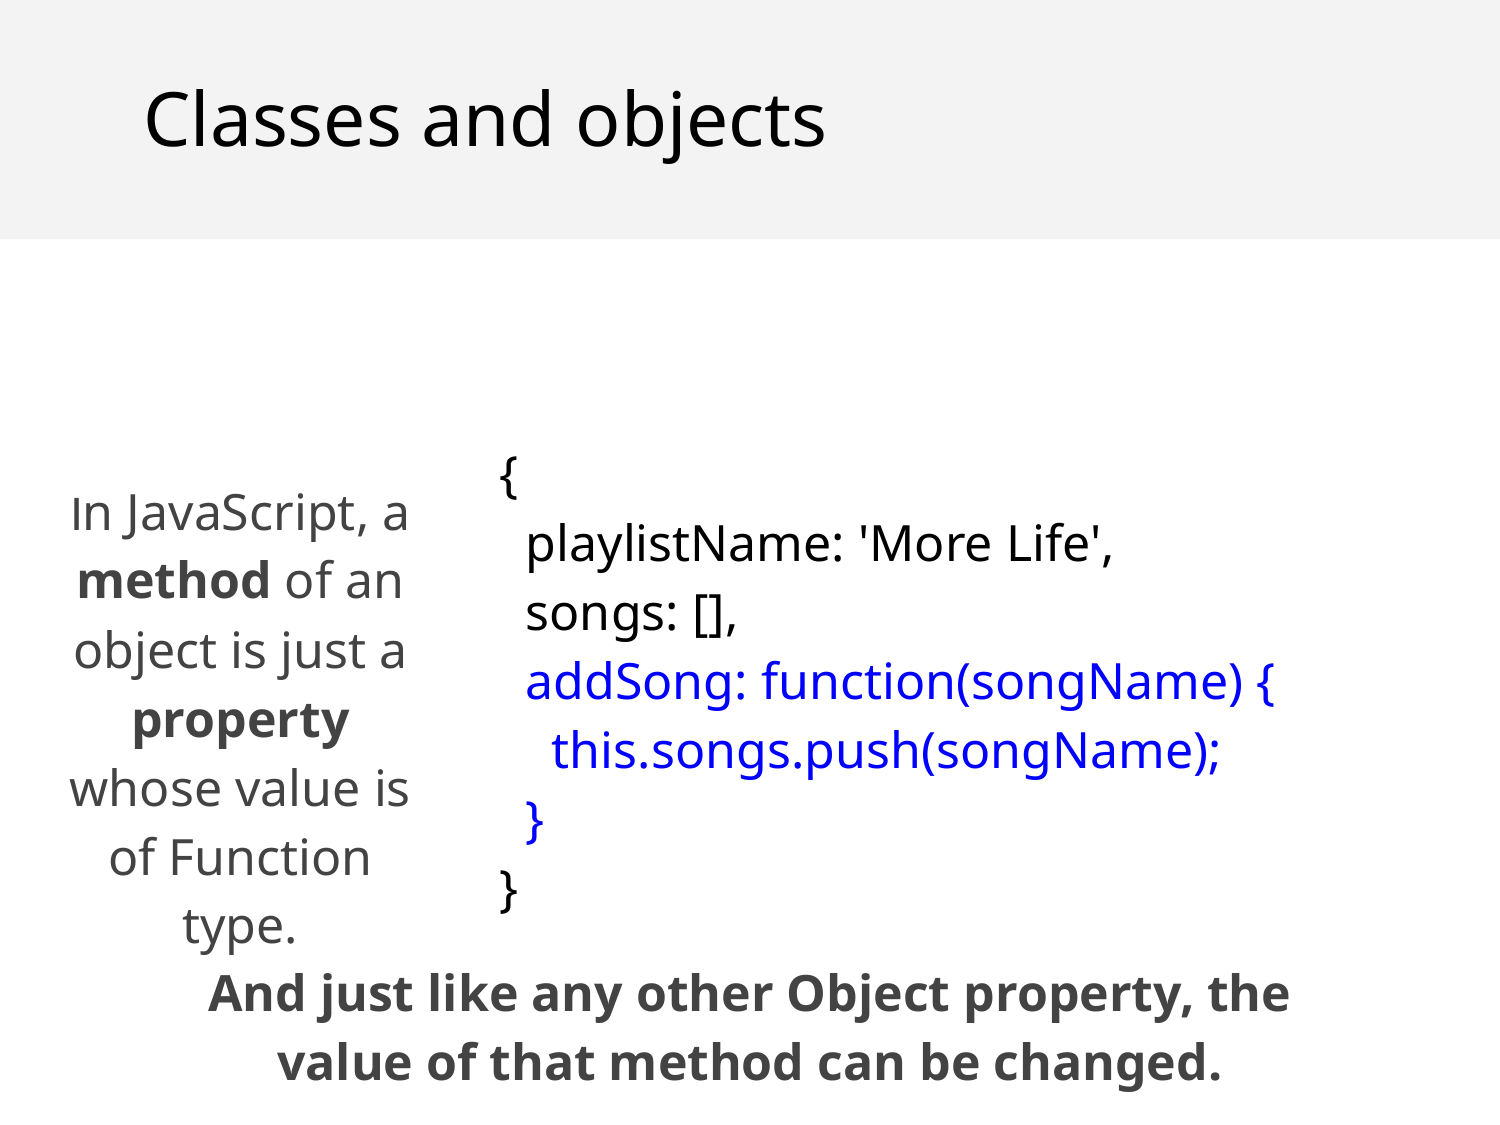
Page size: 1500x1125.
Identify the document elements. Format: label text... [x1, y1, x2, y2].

list In JavaScript, a method of an object is just a property whose value is of Function type. [34, 456, 447, 1017]
title Classes and objects [128, 56, 1372, 183]
list And just like any other Object property, the value of that method can be changed. [152, 937, 1348, 1106]
text_box { playlistName: 'More Life', songs: [], addSong: function(songName) { this.songs.push(songName); } } [484, 418, 1443, 950]
